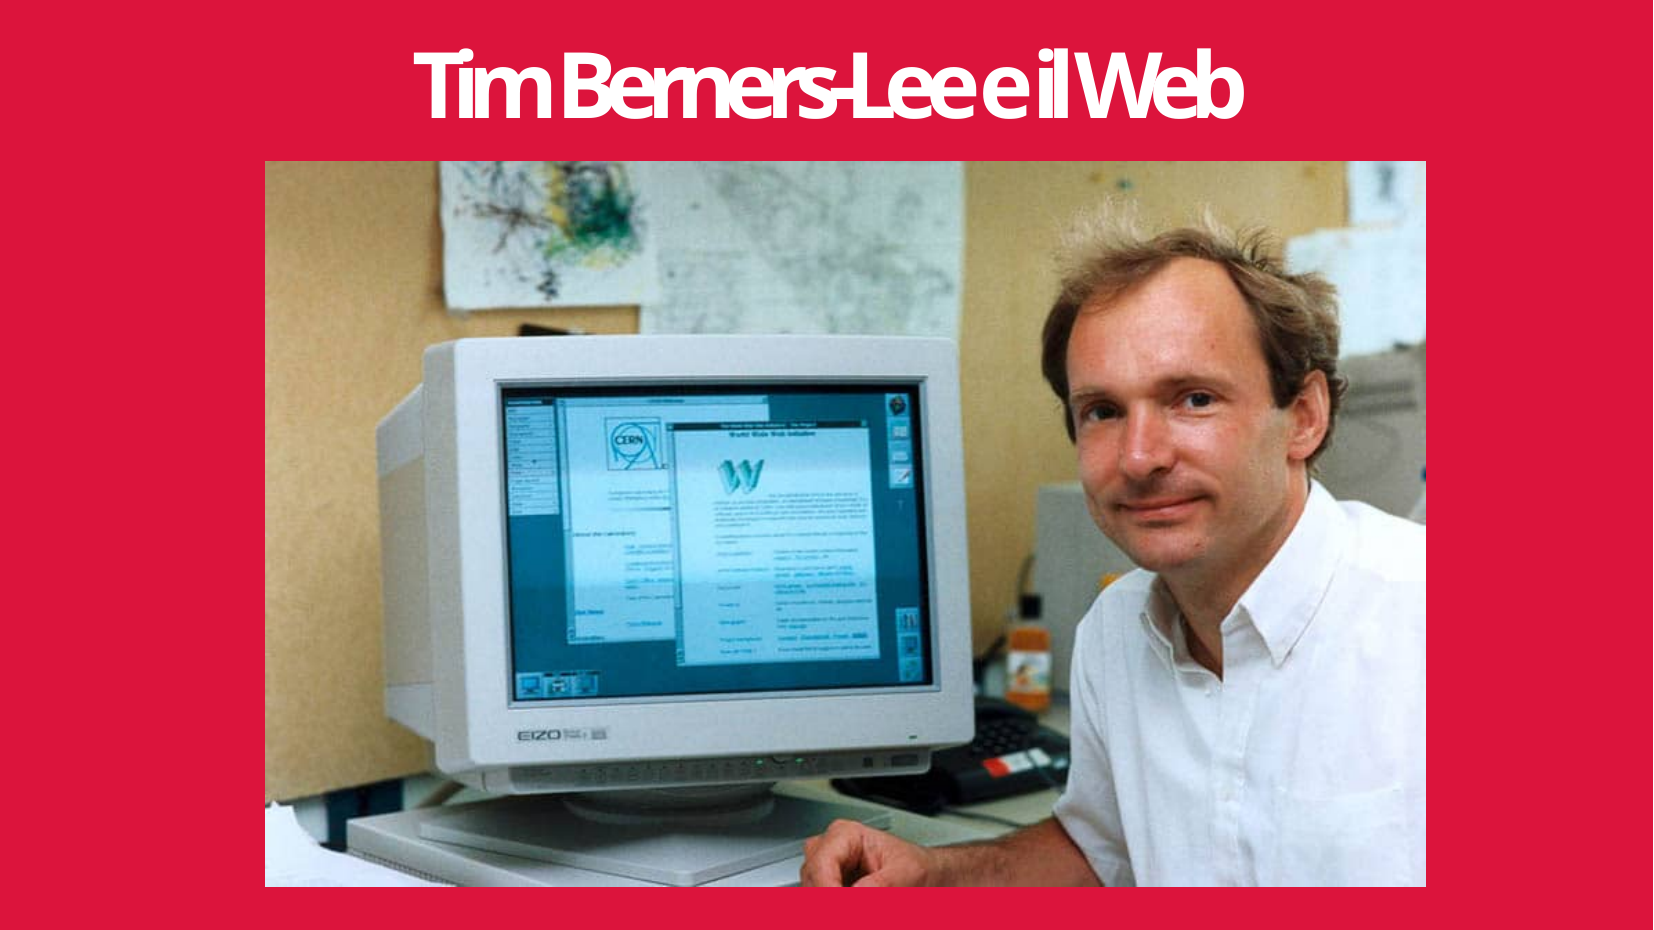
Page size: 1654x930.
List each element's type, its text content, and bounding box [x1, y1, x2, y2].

title Tim Berners-Lee e il Web [86, 5, 1575, 161]
text_box [0, 0, 1653, 930]
picture [265, 161, 1426, 887]
